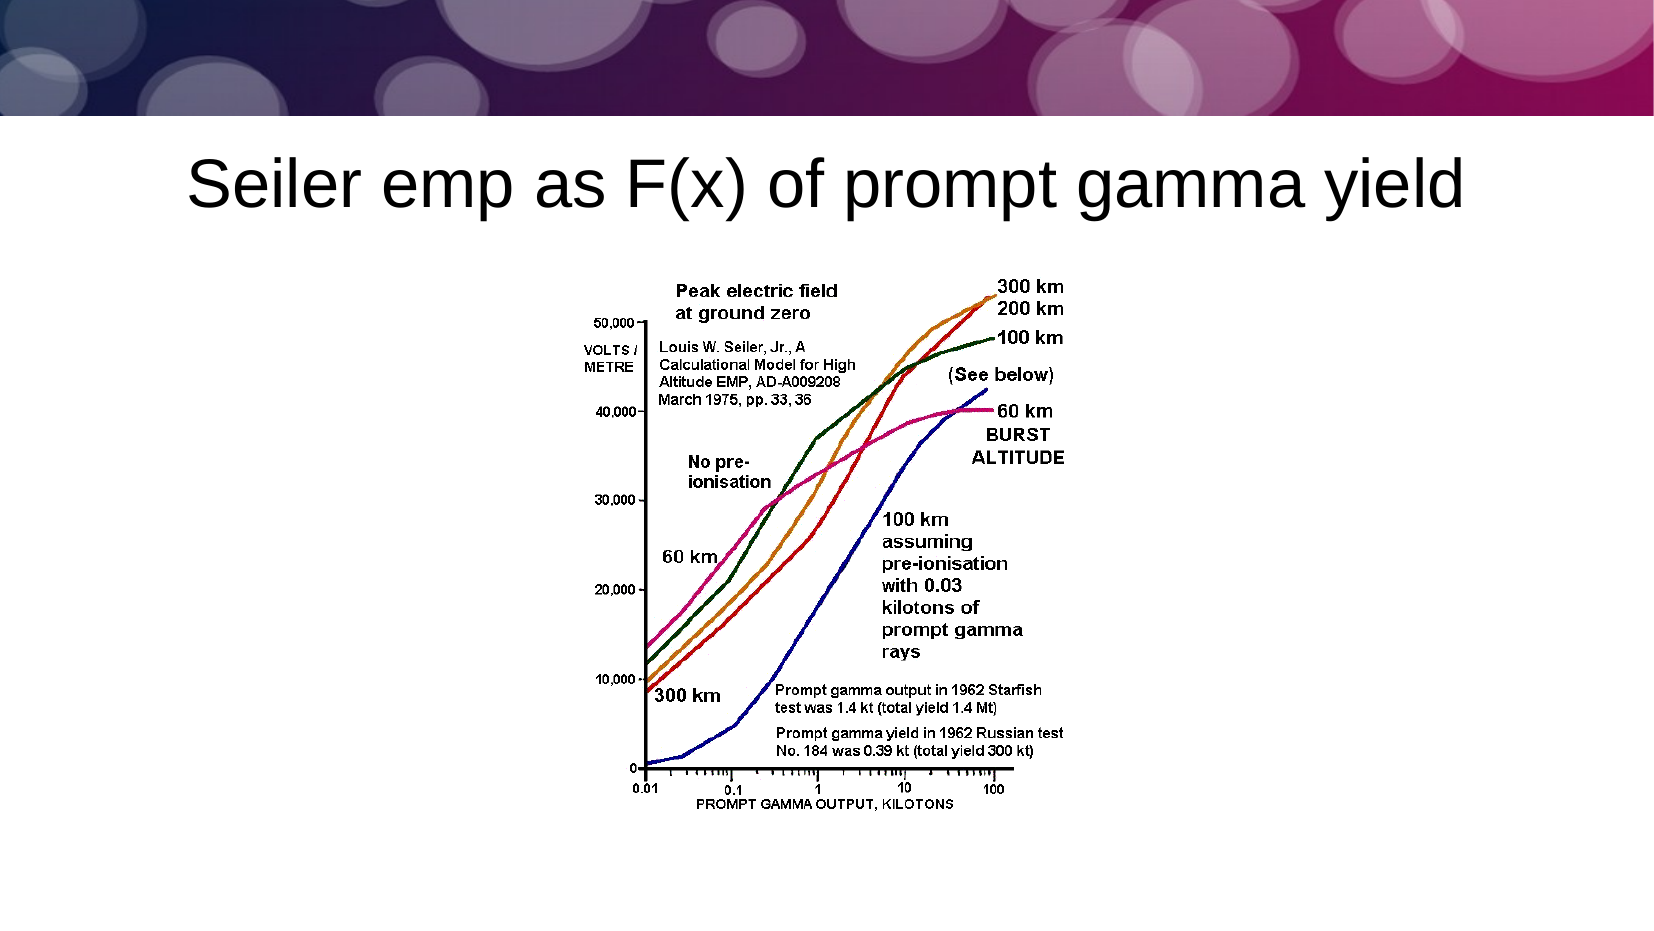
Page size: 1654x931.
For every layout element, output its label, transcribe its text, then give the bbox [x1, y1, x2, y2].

picture [580, 274, 1074, 815]
picture [0, 0, 1654, 116]
title Seiler emp as F(x) of prompt gamma yield [82, 119, 1571, 249]
